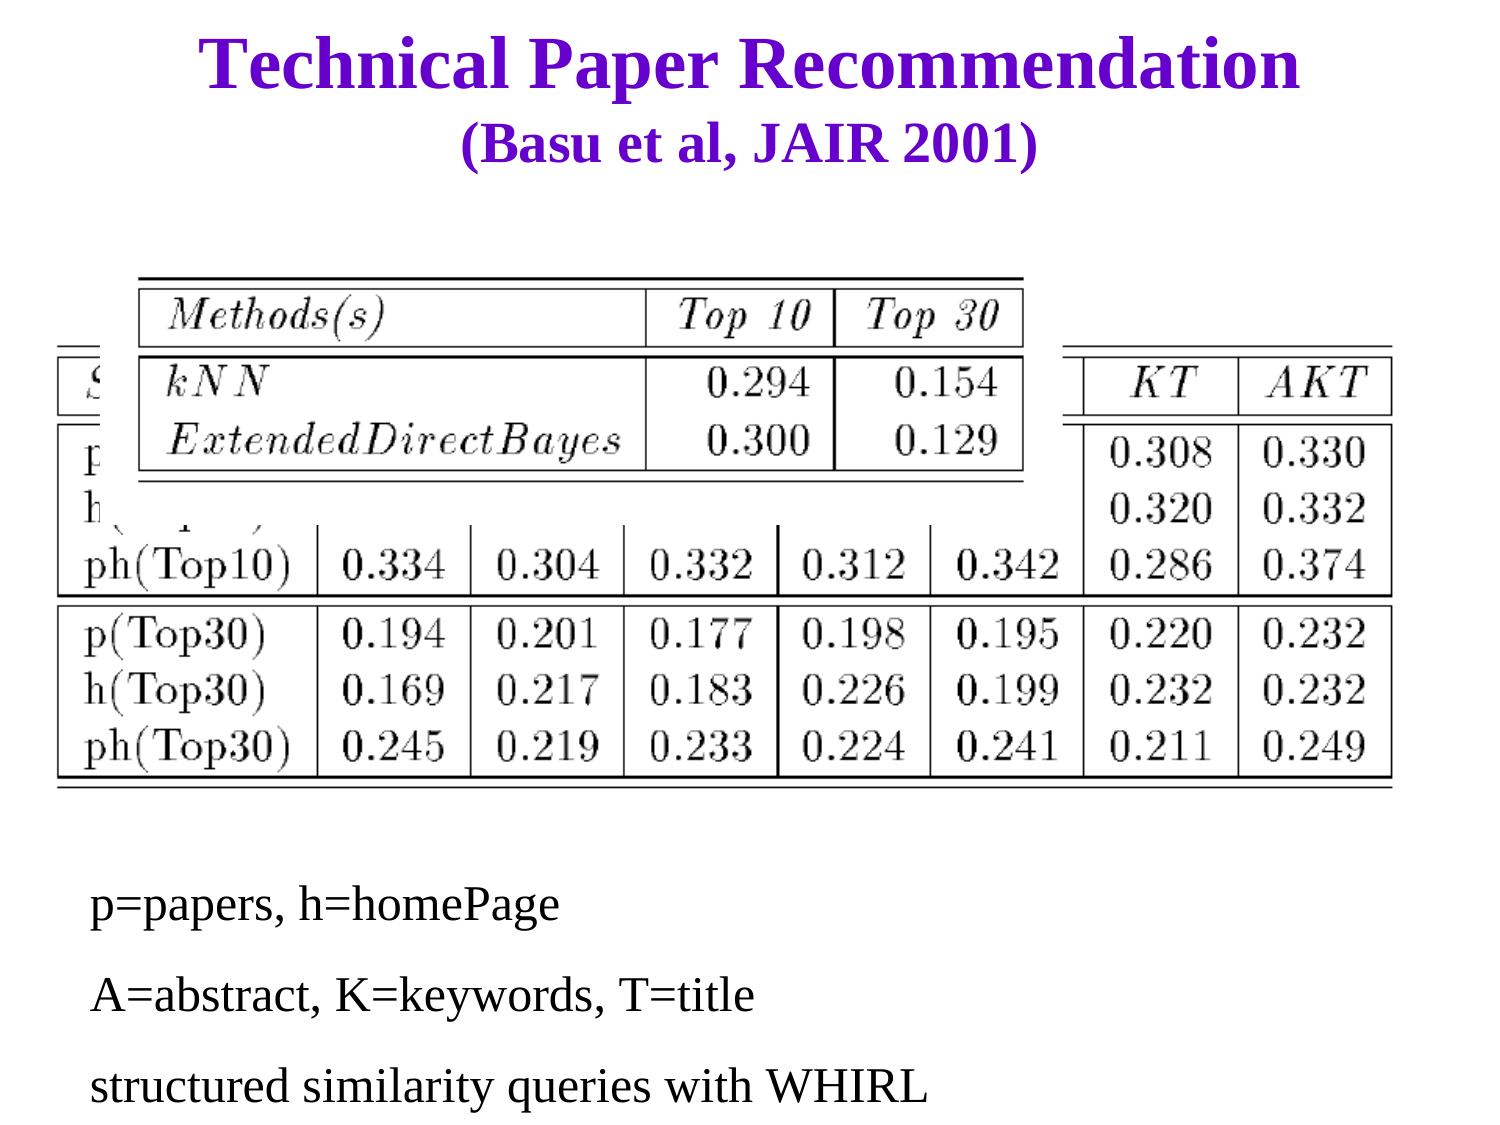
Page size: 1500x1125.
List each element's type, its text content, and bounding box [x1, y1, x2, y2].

text_box p=papers, h=homePage A=abstract, K=keywords, T=title structured similarity queries with WHIRL [75, 862, 1413, 1121]
title Technical Paper Recommendation (Basu et al, JAIR 2001) [112, 0, 1388, 188]
picture [0, 237, 1413, 813]
